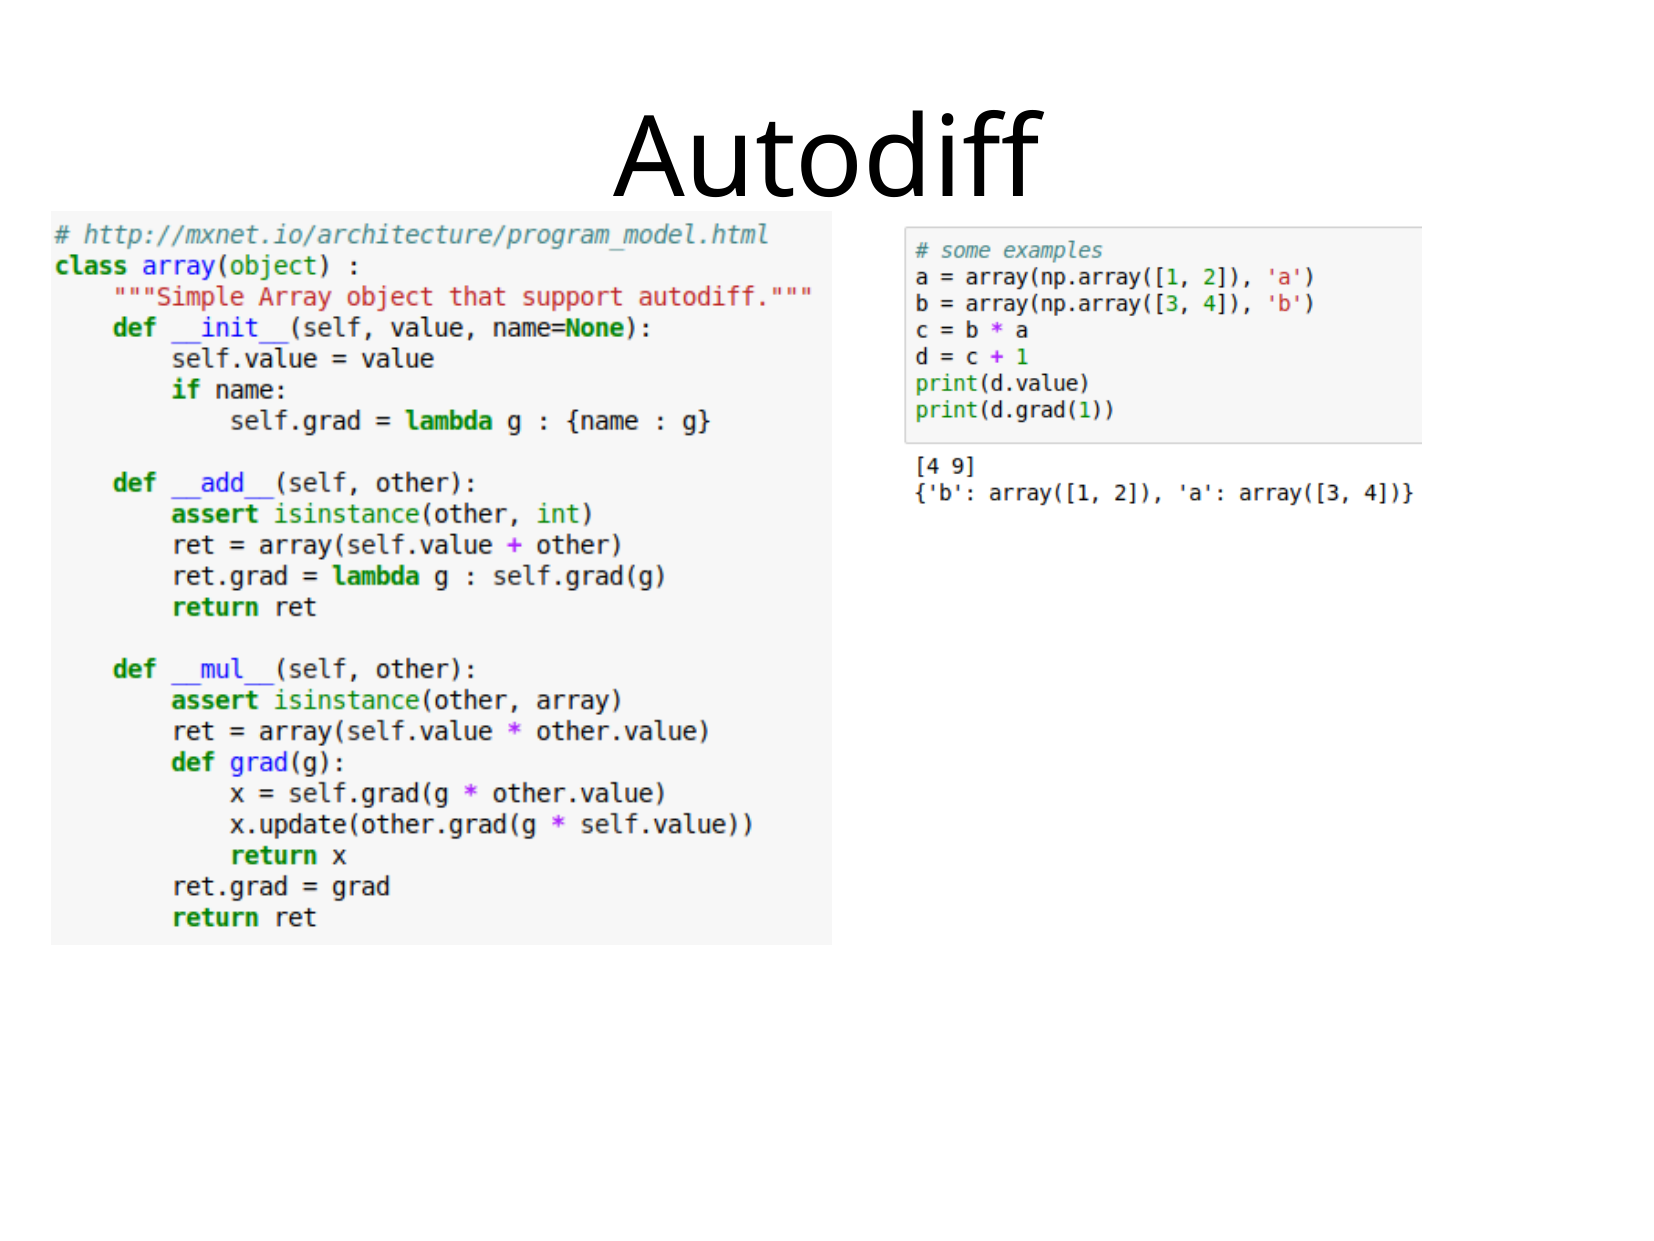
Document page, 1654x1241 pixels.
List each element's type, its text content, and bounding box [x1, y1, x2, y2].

picture [51, 211, 832, 946]
picture [900, 219, 1422, 511]
title Autodiff [82, 49, 1571, 257]
